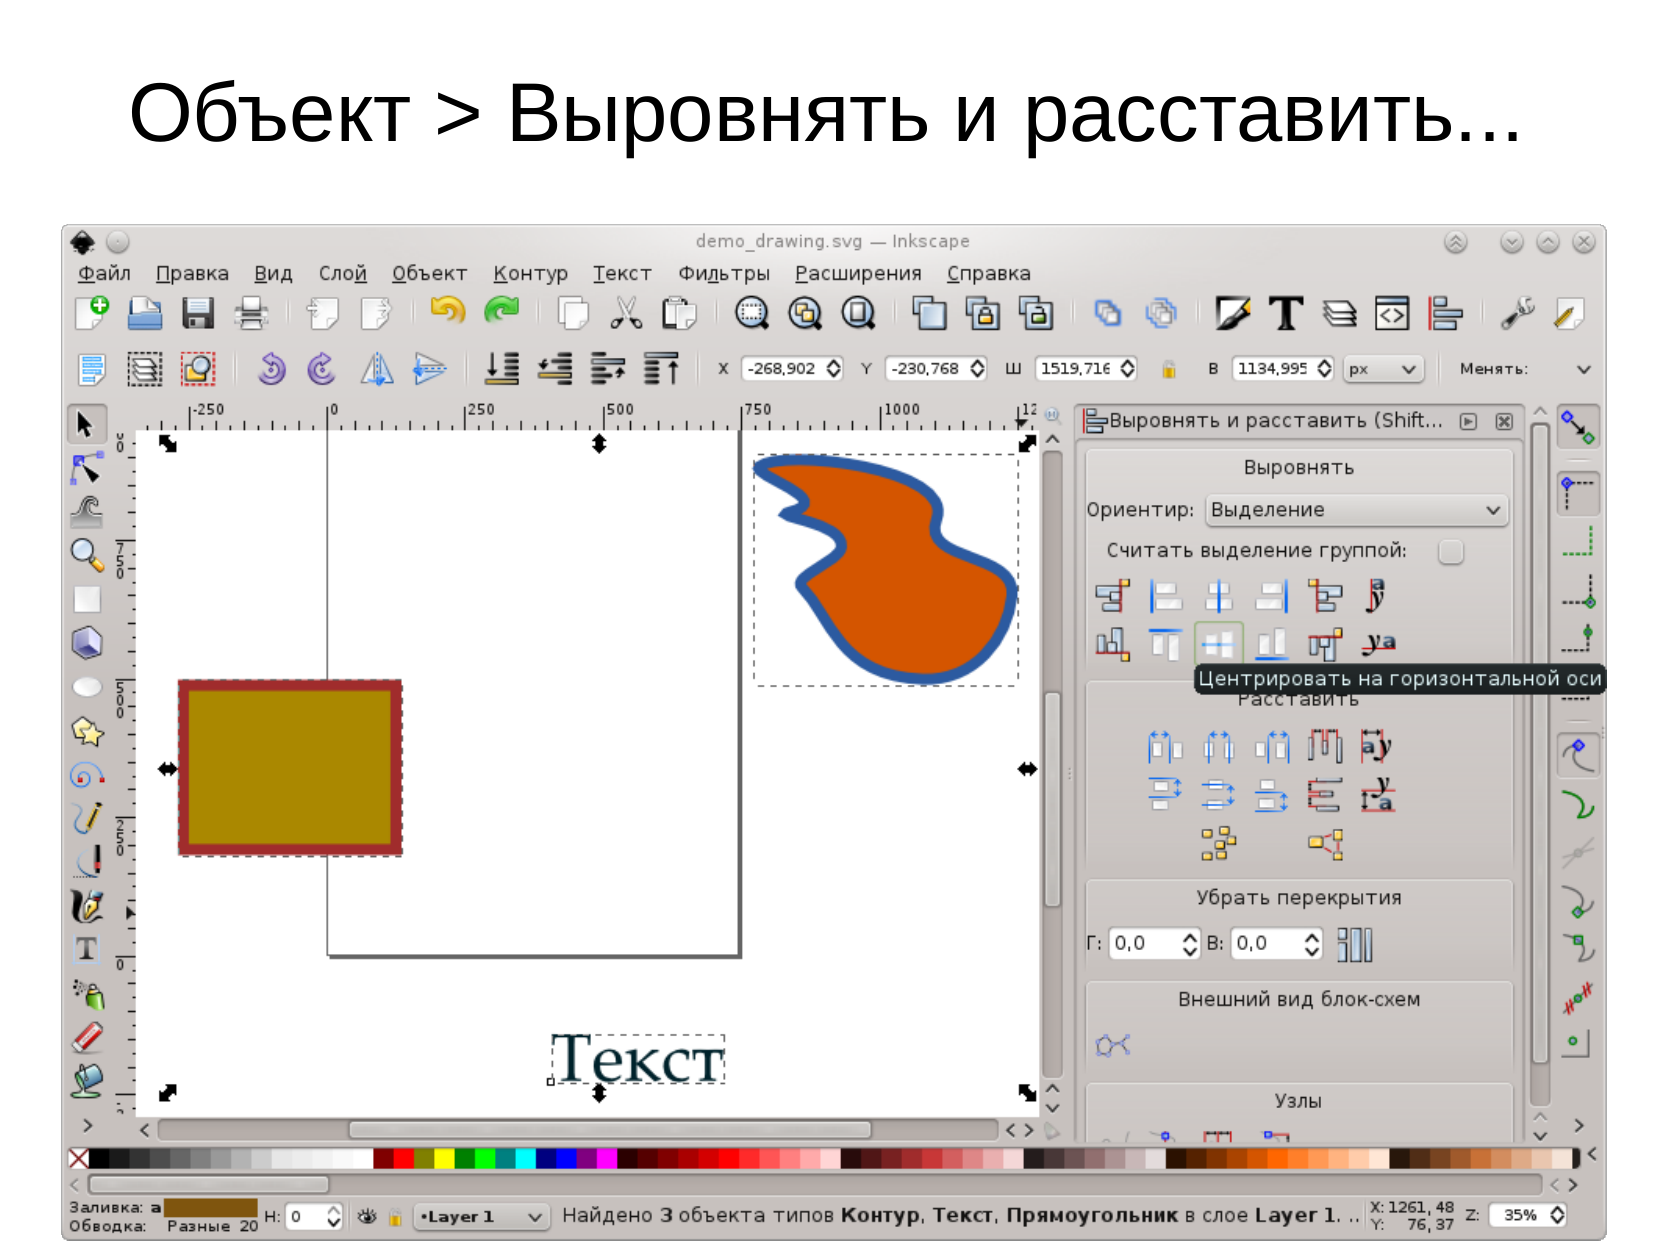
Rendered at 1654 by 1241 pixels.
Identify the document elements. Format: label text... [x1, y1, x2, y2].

picture [61, 224, 1607, 1241]
title Объект > Выровнять и расставить... [82, 23, 1571, 201]
